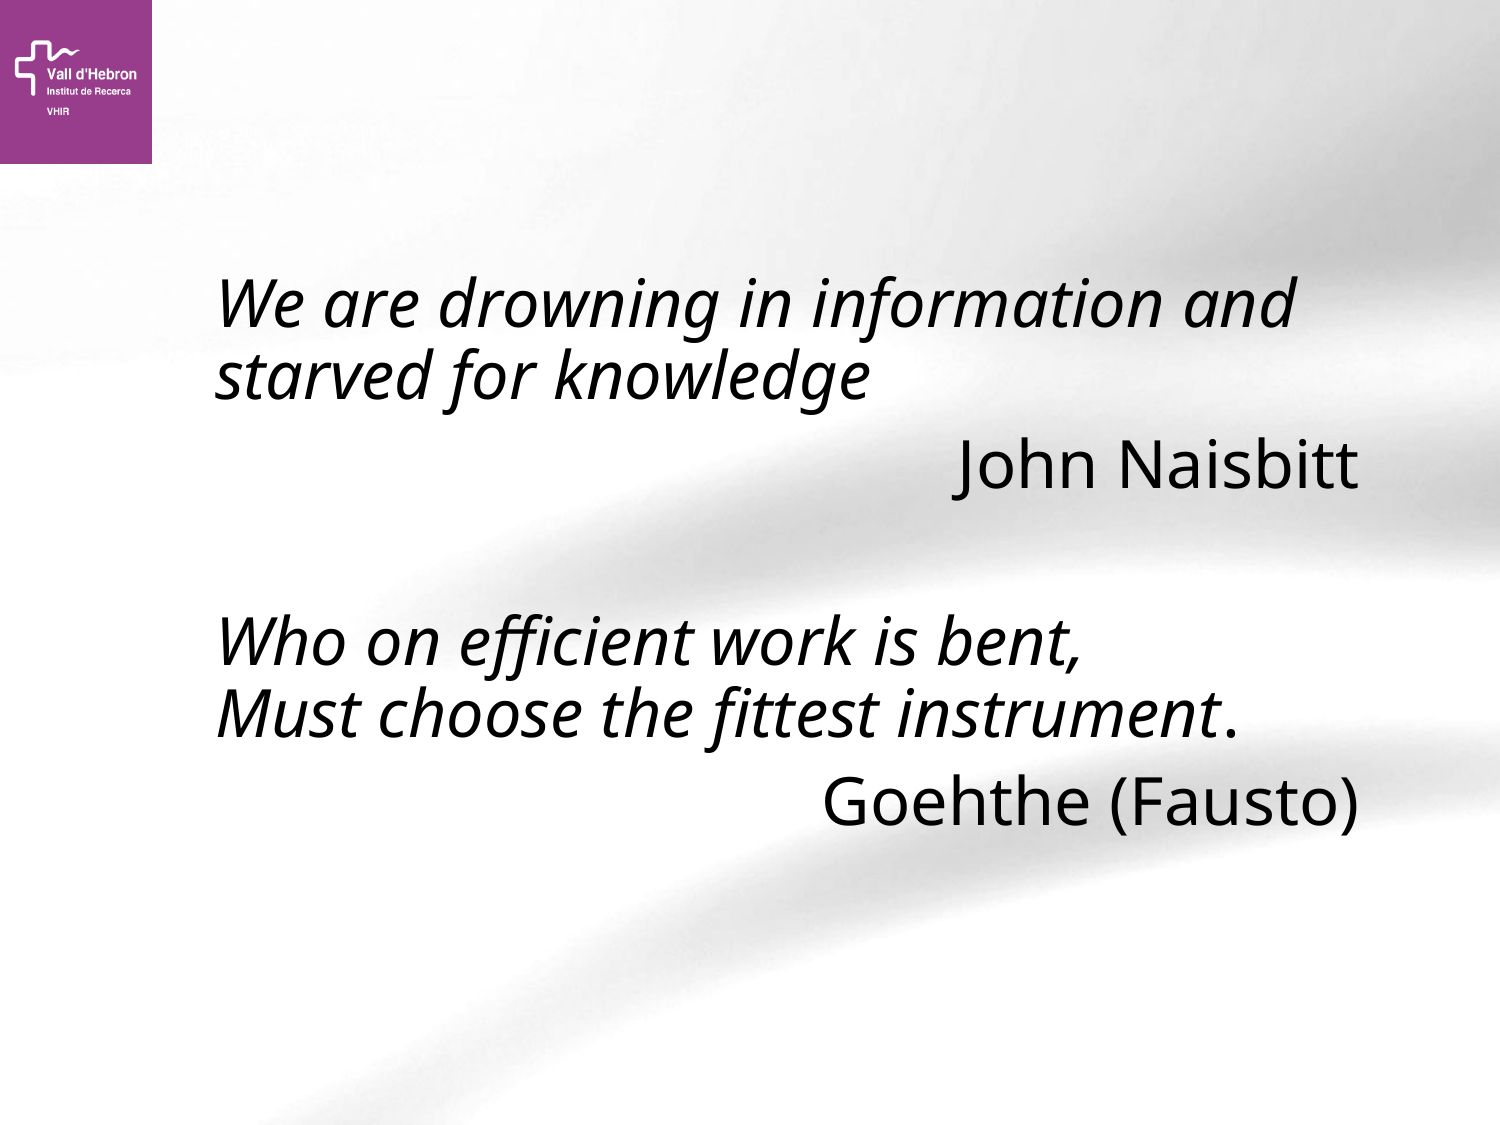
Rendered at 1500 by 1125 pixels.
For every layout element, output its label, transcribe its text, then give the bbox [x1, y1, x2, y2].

text_box We are drowning in information and starved for knowledge John Naisbitt Who on efficient work is bent, Must choose the fittest instrument. Goehthe (Fausto) [200, 262, 1376, 1020]
picture [0, 0, 1500, 1125]
